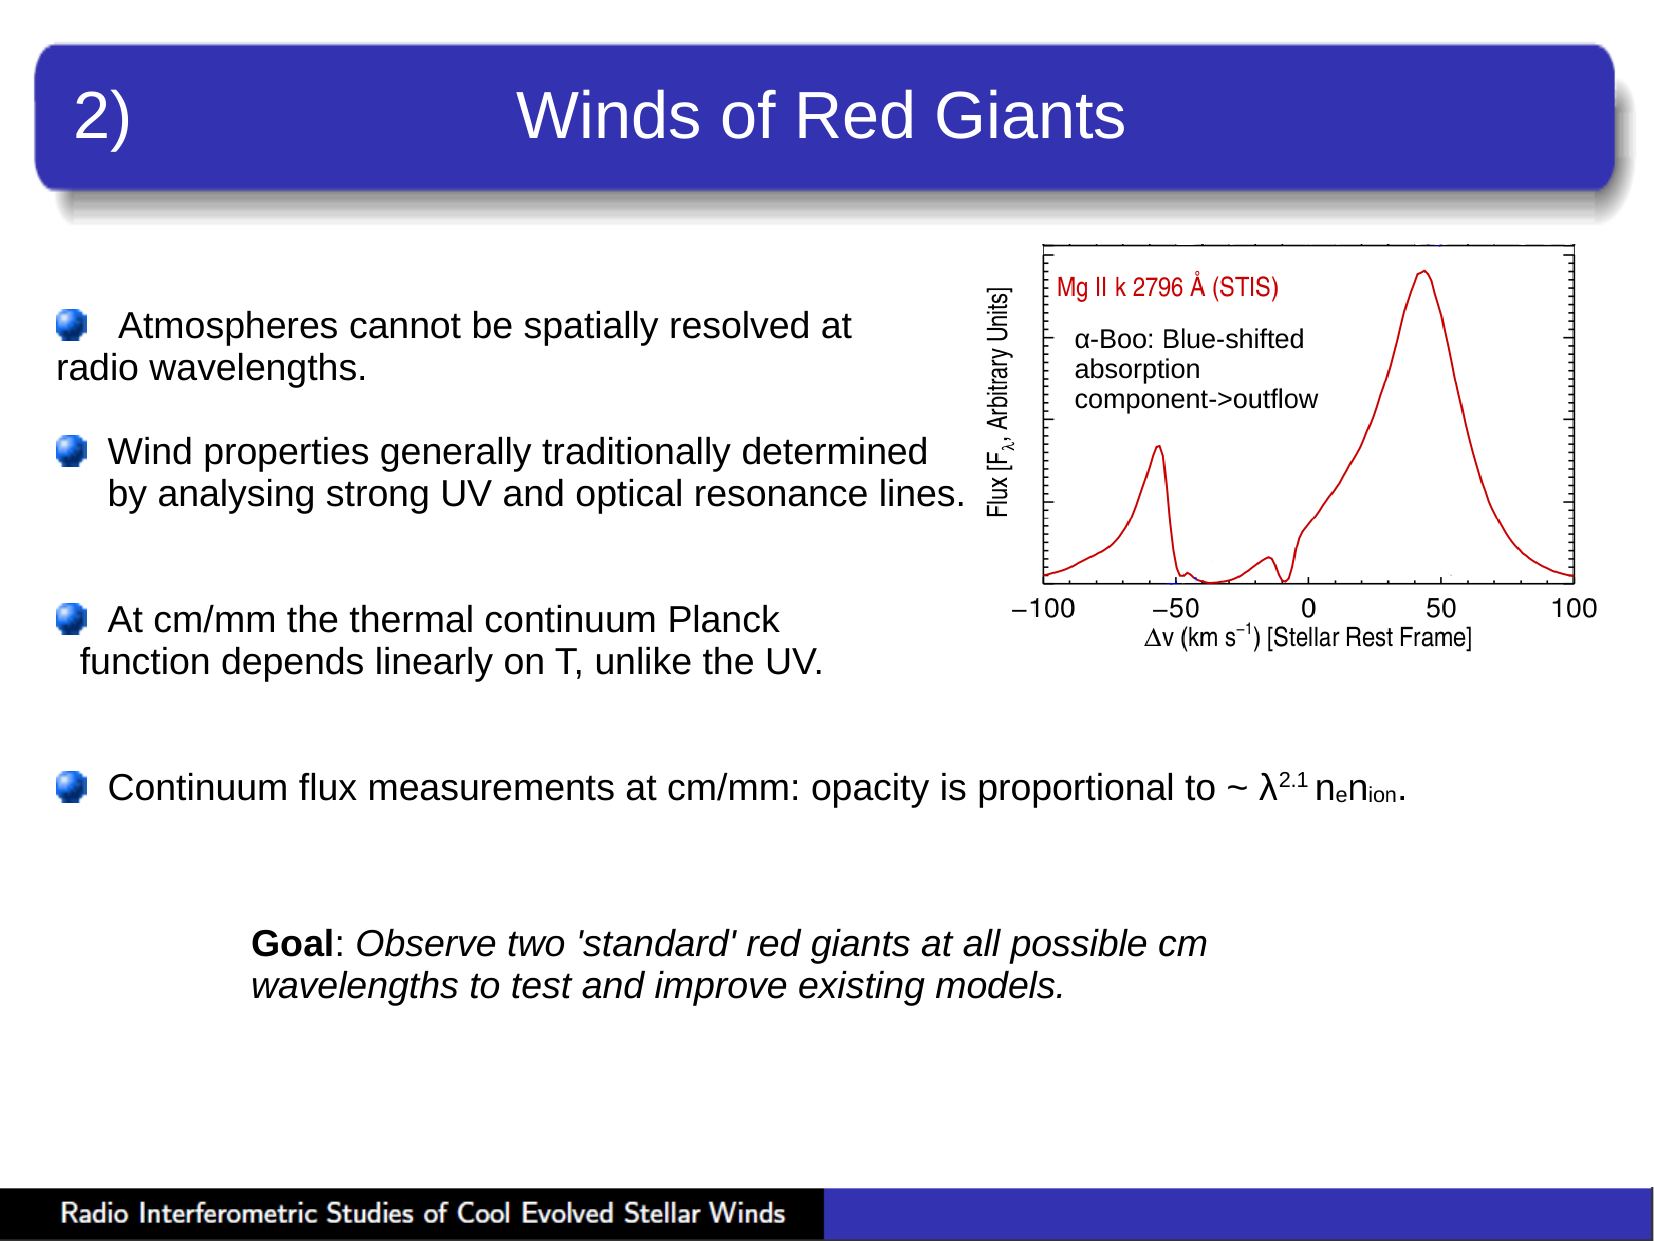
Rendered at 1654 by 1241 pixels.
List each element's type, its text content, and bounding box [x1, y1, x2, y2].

picture [23, 29, 1648, 237]
picture [980, 244, 1611, 656]
text_box Atmospheres cannot be spatially resolved at radio wavelengths. Wind properties generally traditionally determined by analysing strong UV and optical resonance lines. At cm/mm the thermal continuum Planck function depends linearly on T, unlike the UV. Continuum flux measurements at cm/mm: opacity is proportional to ~ λ2.1 nenion. [41, 296, 1548, 1057]
text_box 2) Winds of Red Giants [59, 70, 1595, 189]
text_box α-Boo: Blue-shifted absorption component->outflow [1059, 316, 1357, 484]
text_box Goal: Observe two 'standard' red giants at all possible cm wavelengths to test and improve existing models. [236, 915, 1388, 1034]
picture [0, 1187, 1654, 1241]
